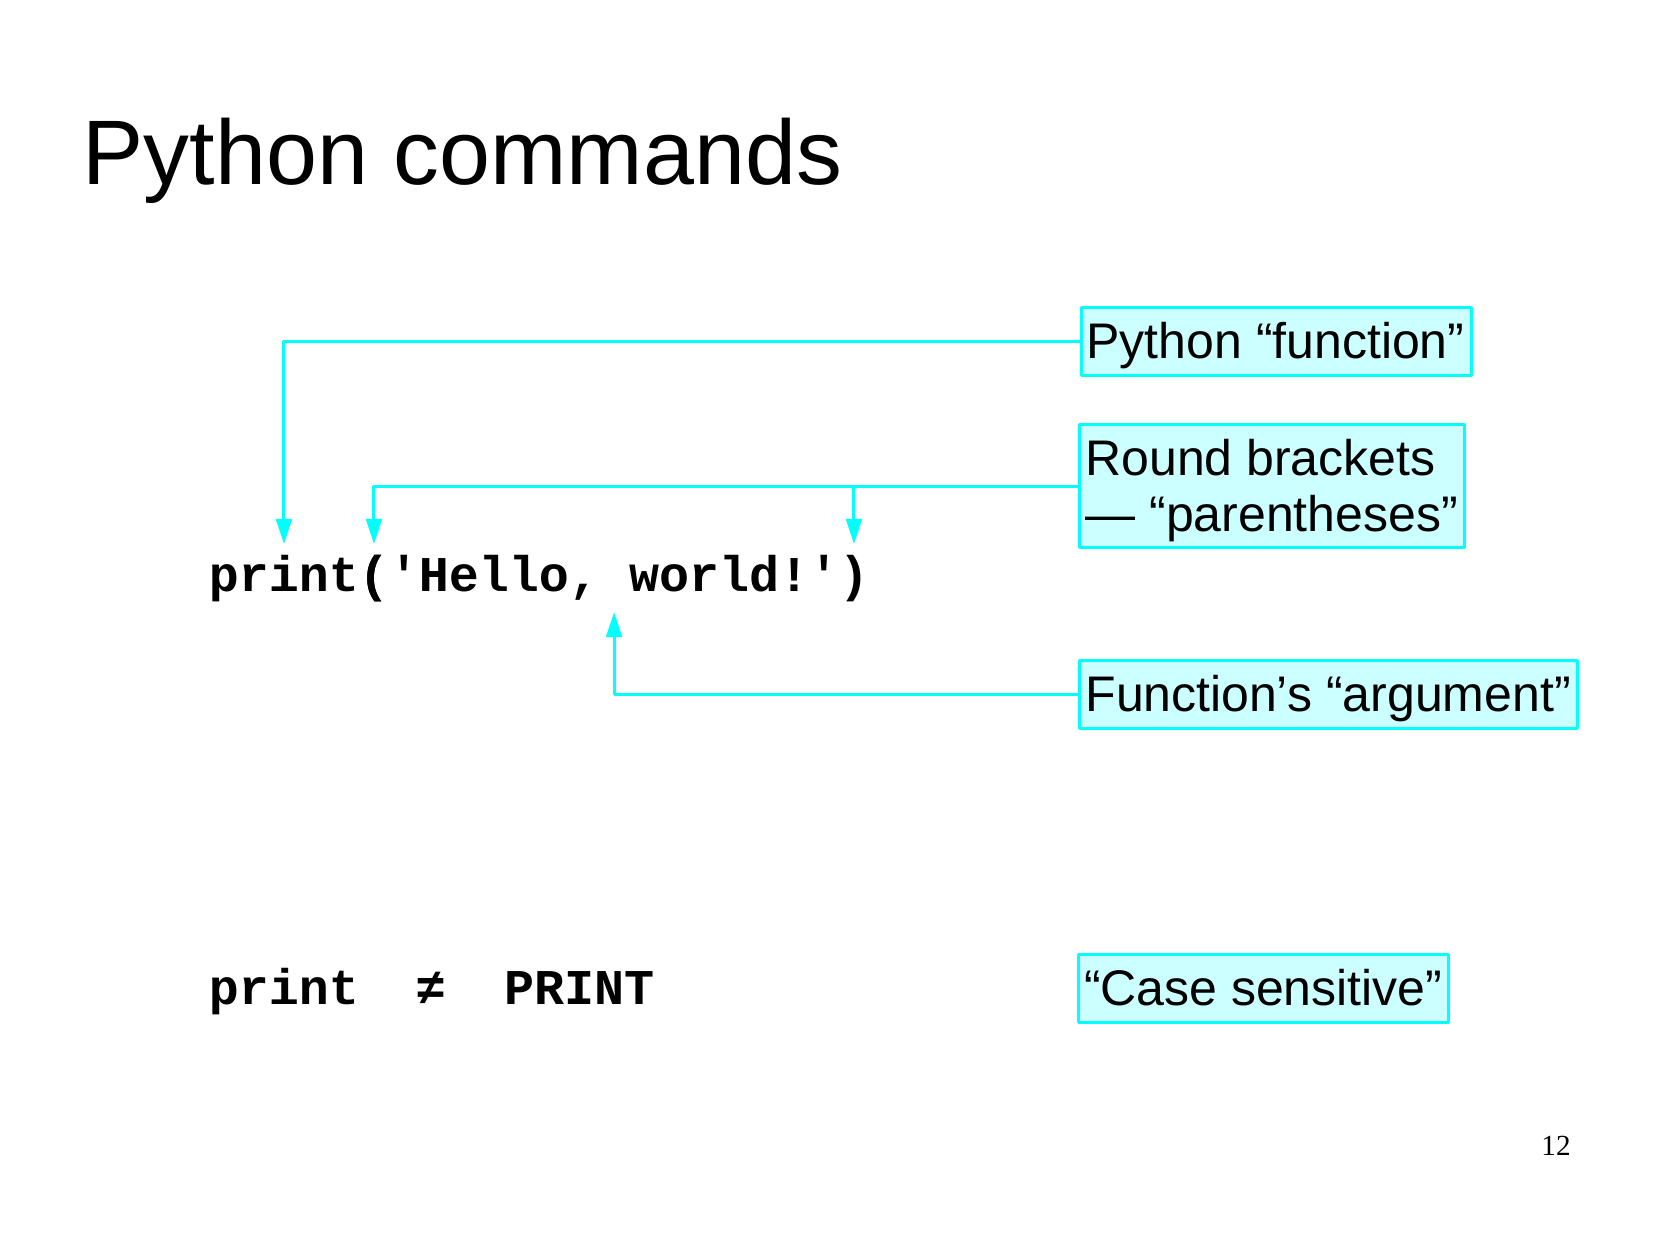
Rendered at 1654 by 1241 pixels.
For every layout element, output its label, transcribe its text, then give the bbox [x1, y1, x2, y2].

text_box PRINT [498, 957, 661, 1026]
text_box “Case sensitive” [1078, 954, 1449, 1023]
text_box ) [846, 543, 875, 613]
text_box ≠ [409, 957, 452, 1026]
title Python commands [82, 49, 1571, 257]
text_box print [202, 957, 365, 1026]
text_box print [202, 543, 352, 613]
text_box ( [352, 543, 382, 613]
text_box Round brackets ― “parentheses” [1079, 424, 1465, 548]
text_box Function’s “argument” [1079, 660, 1578, 729]
text_box 'Hello, world!' [382, 543, 846, 613]
text_box Python “function” [1081, 307, 1472, 376]
